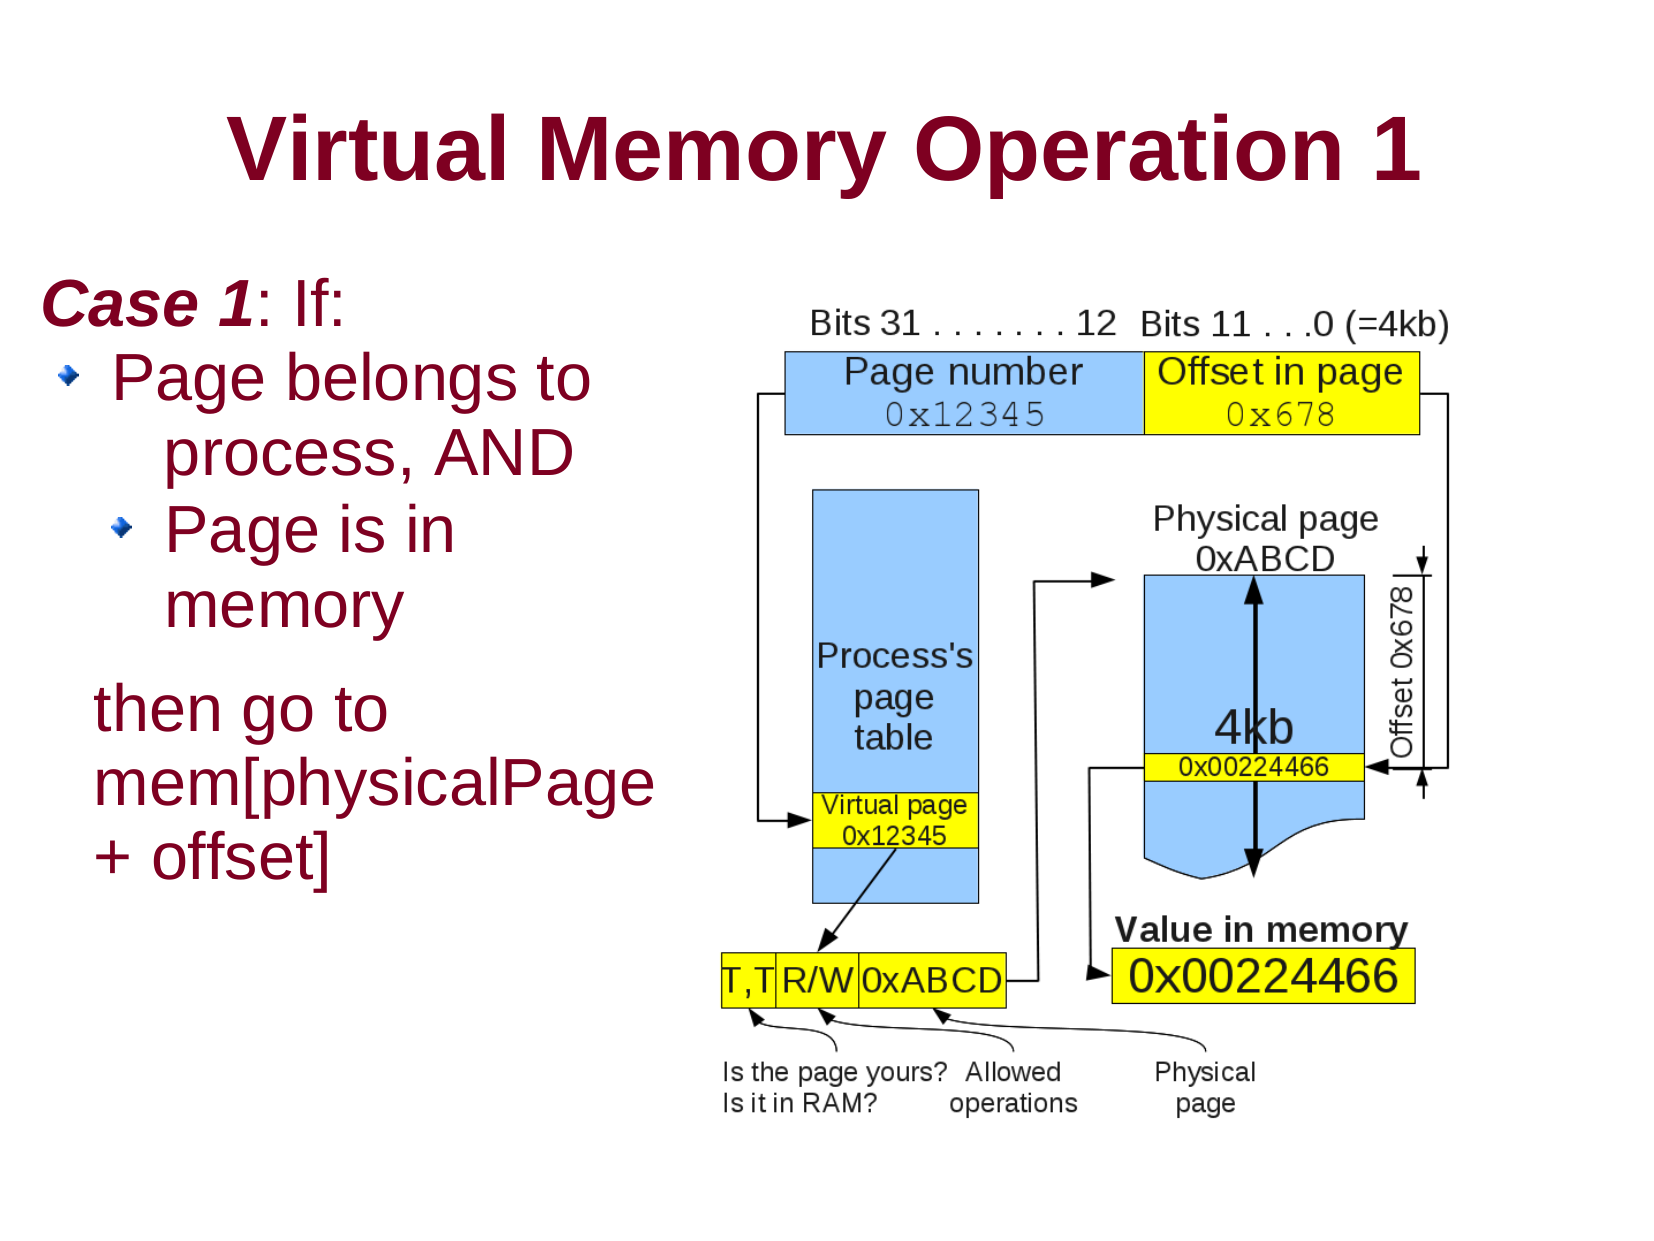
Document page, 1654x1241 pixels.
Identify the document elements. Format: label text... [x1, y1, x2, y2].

list Case 1: If: Page belongs to process, AND Page is in memory then go to mem[physicalPage + offset] [37, 262, 676, 1163]
title Virtual Memory Operation 1 [0, 55, 1651, 246]
picture [0, 0, 1654, 1241]
